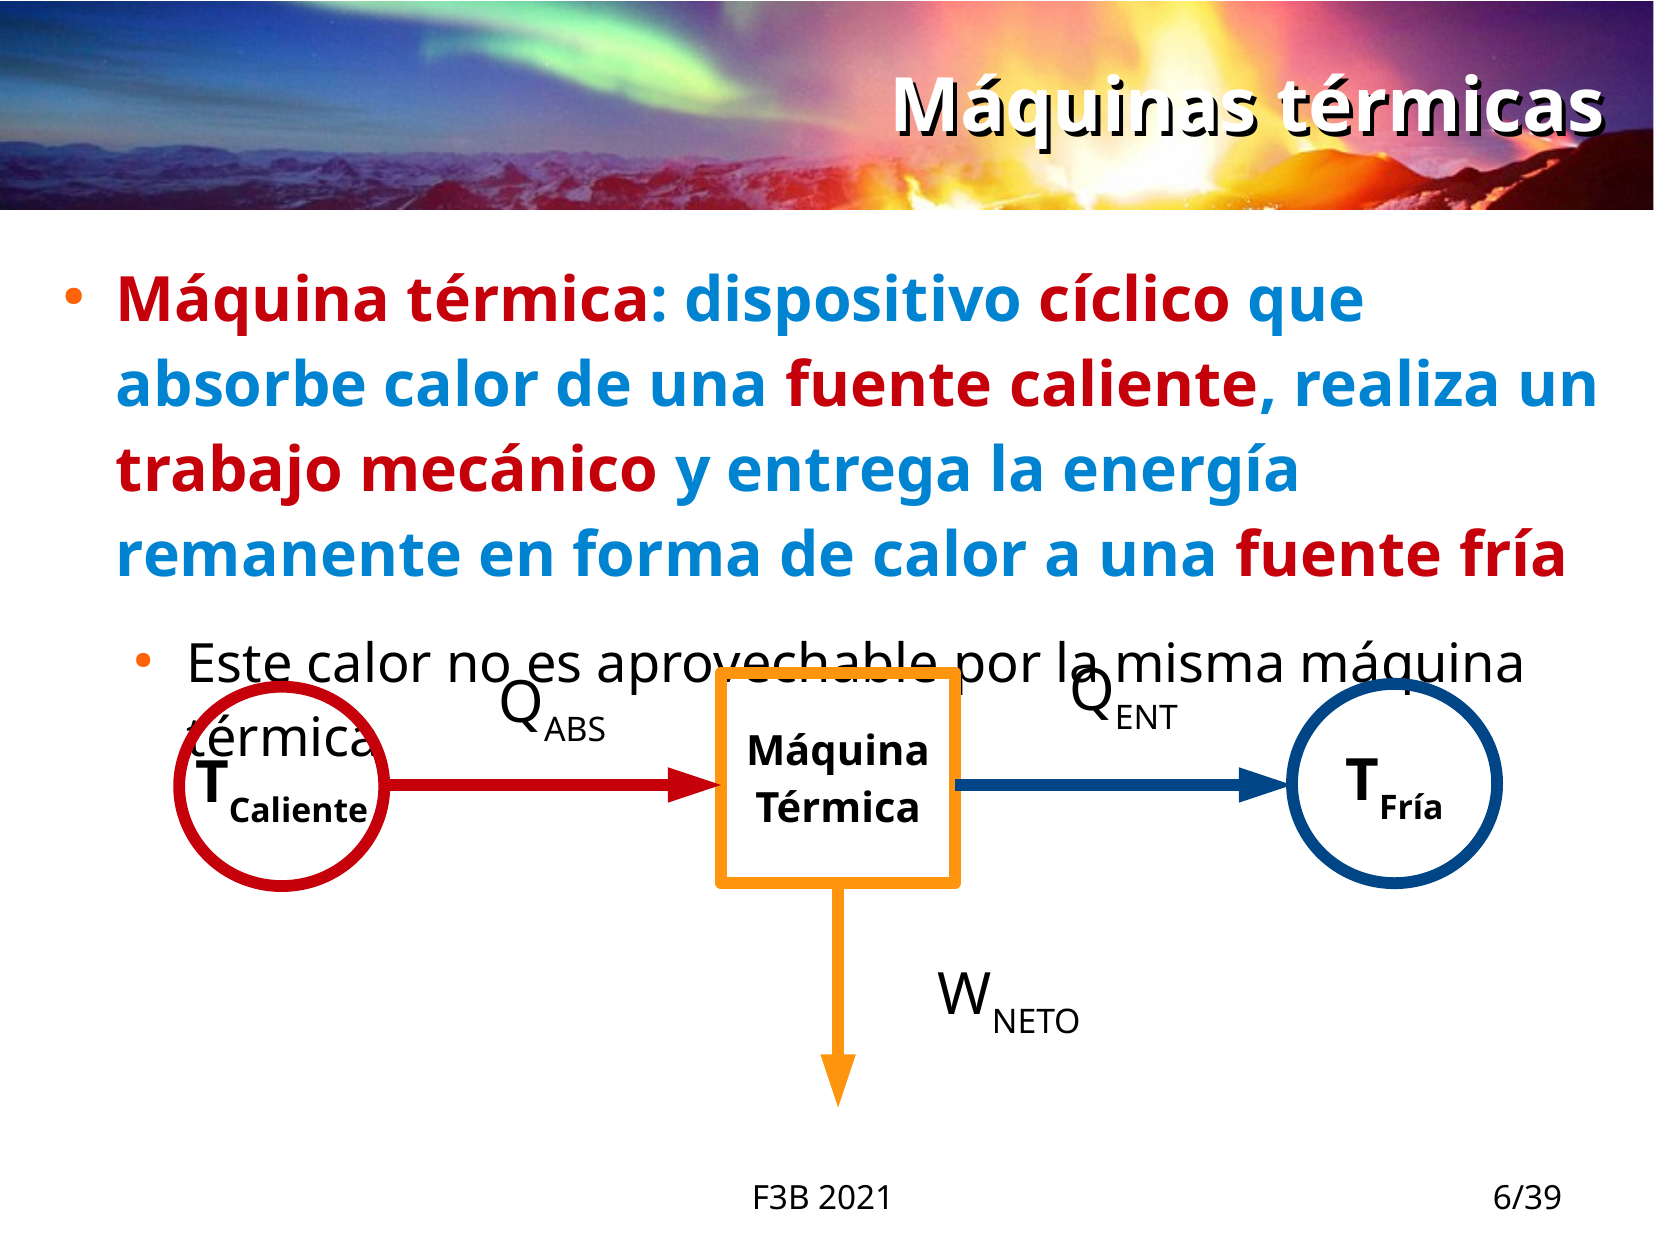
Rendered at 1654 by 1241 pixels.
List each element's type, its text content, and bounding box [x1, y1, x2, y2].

text_box TFría [1292, 683, 1498, 884]
text_box Máquina Térmica [720, 672, 956, 884]
list Máquina térmica: dispositivo cíclico que absorbe calor de una fuente caliente, realiza un trabajo mecánico y entrega la energía remanente en forma de calor a una fuente fría Este calor no es aprovechable por la misma máquina térmica [45, 255, 1606, 1156]
title Máquinas térmicas [45, 15, 1606, 191]
text_box TCaliente [179, 686, 385, 887]
picture [0, 1, 1654, 210]
text_box WNETO [865, 945, 1153, 1156]
